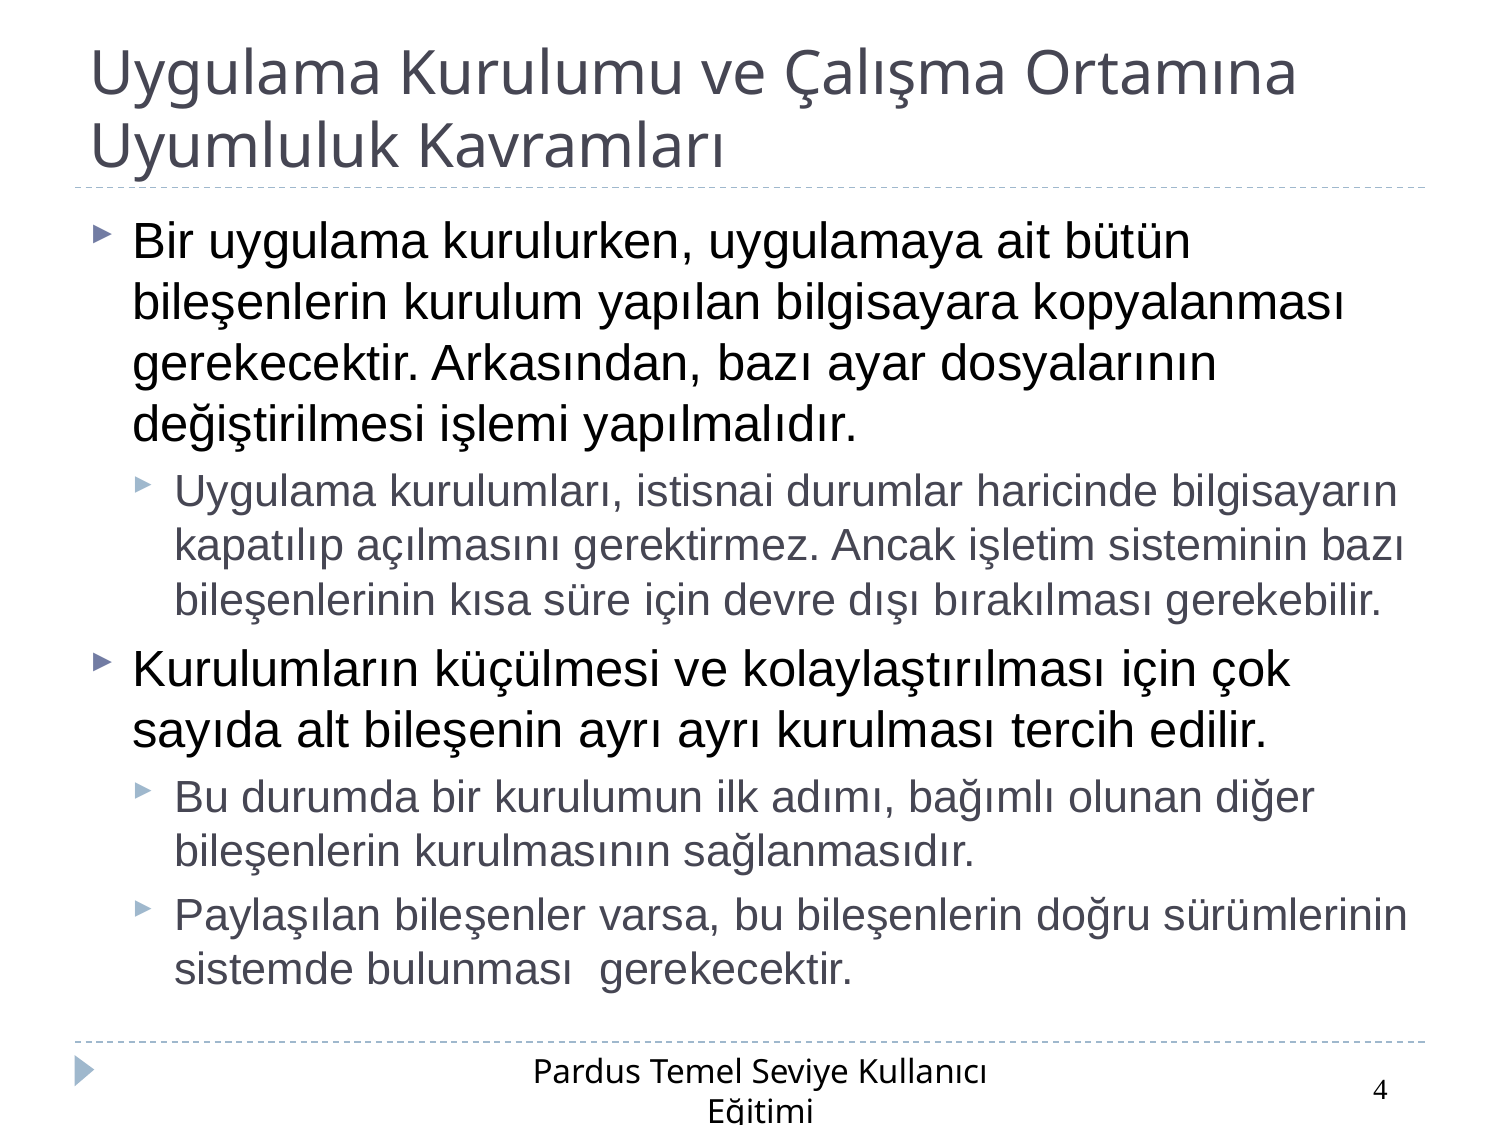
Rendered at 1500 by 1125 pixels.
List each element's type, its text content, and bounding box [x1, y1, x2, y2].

title Uygulama Kurulumu ve Çalışma Ortamına Uyumluluk Kavramları [75, 24, 1425, 188]
list Bir uygulama kurulurken, uygulamaya ait bütün bileşenlerin kurulum yapılan bilgisayara kopyalanması gerekecektir. Arkasından, bazı ayar dosyalarının değiştirilmesi işlemi yapılmalıdır. Uygulama kurulumları, istisnai durumlar haricinde bilgisayarın kapatılıp açılmasını gerektirmez. Ancak işletim sisteminin bazı bileşenlerinin kısa süre için devre dışı bırakılması gerekebilir. Kurulumların küçülmesi ve kolaylaştırılması için çok sayıda alt bileşenin ayrı ayrı kurulması tercih edilir. Bu durumda bir kurulumun ilk adımı, bağımlı olunan diğer bileşenlerin kurulmasının sağlanmasıdır. Paylaşılan bileşenler varsa, bu bileşenlerin doğru sürümlerinin sistemde bulunması gerekecektir. [75, 200, 1425, 1010]
